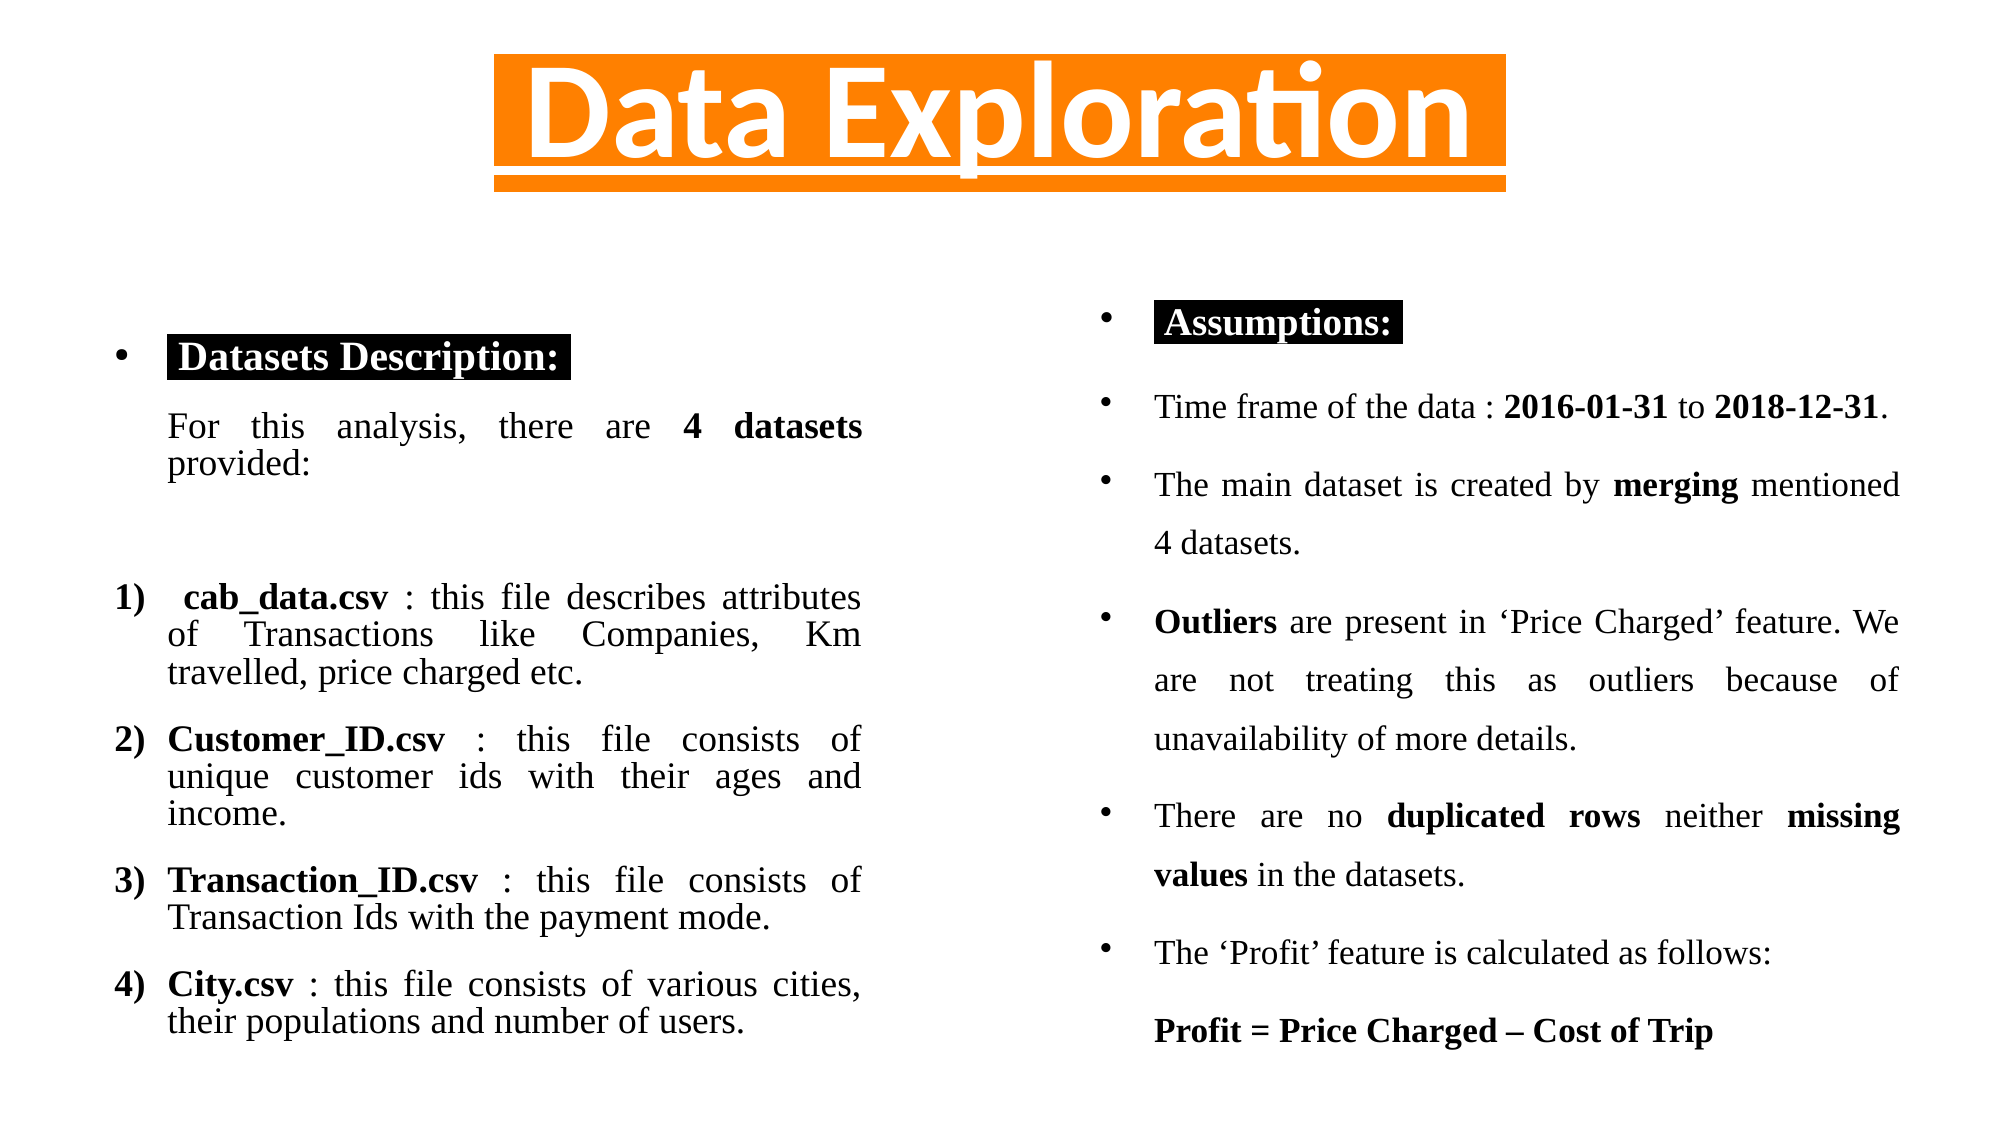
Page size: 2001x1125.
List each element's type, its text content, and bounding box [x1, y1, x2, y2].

title Data Exploration [249, 54, 1750, 192]
list Assumptions: Time frame of the data : 2016-01-31 to 2018-12-31. The main dataset is created by merging mentioned 4 datasets. Outliers are present in ‘Price Charged’ feature. We are not treating this as outliers because of unavailability of more details. There are no duplicated rows neither missing values in the datasets. The ‘Profit’ feature is calculated as follows: Profit = Price Charged – Cost of Trip [1087, 299, 1901, 1051]
list Datasets Description: For this analysis, there are 4 datasets provided: cab_data.csv : this file describes attributes of Transactions like Companies, Km travelled, price charged etc. Customer_ID.csv : this file consists of unique customer ids with their ages and income. Transaction_ID.csv : this file consists of Transaction Ids with the payment mode. City.csv : this file consists of various cities, their populations and number of users. [96, 337, 863, 1065]
